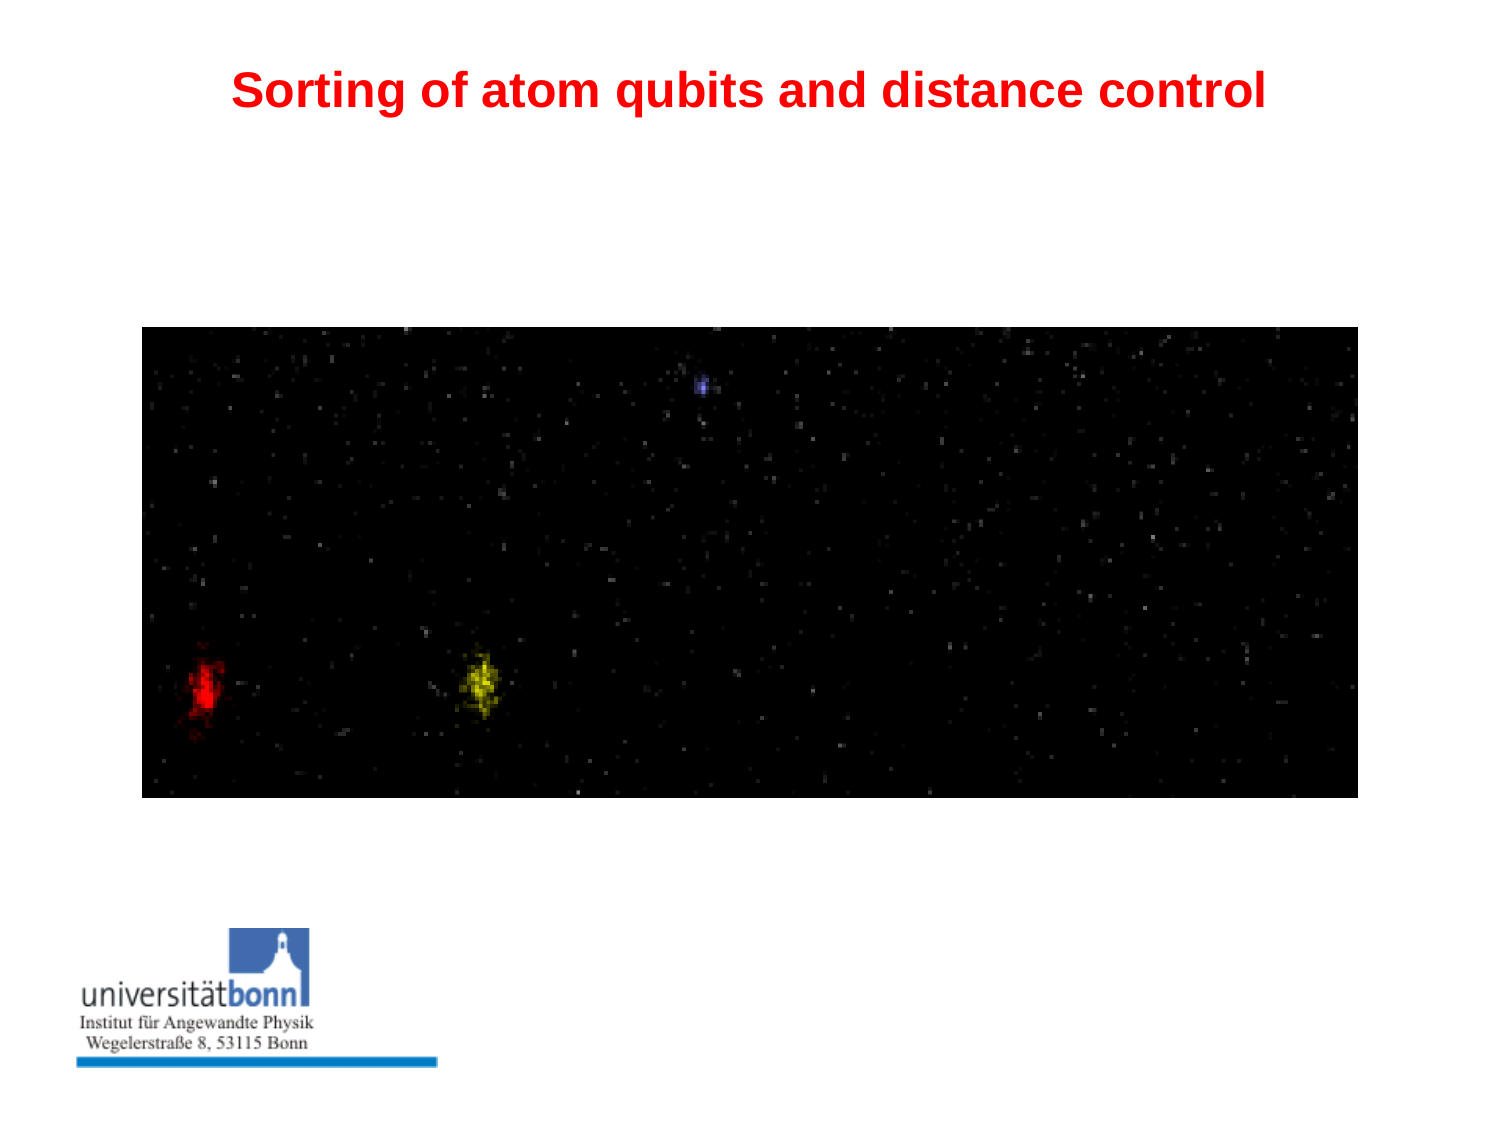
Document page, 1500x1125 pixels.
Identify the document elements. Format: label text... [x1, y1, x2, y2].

text_box Sorting of atom qubits and distance control [87, 49, 1413, 126]
picture [142, 327, 1358, 798]
picture [76, 928, 438, 1068]
